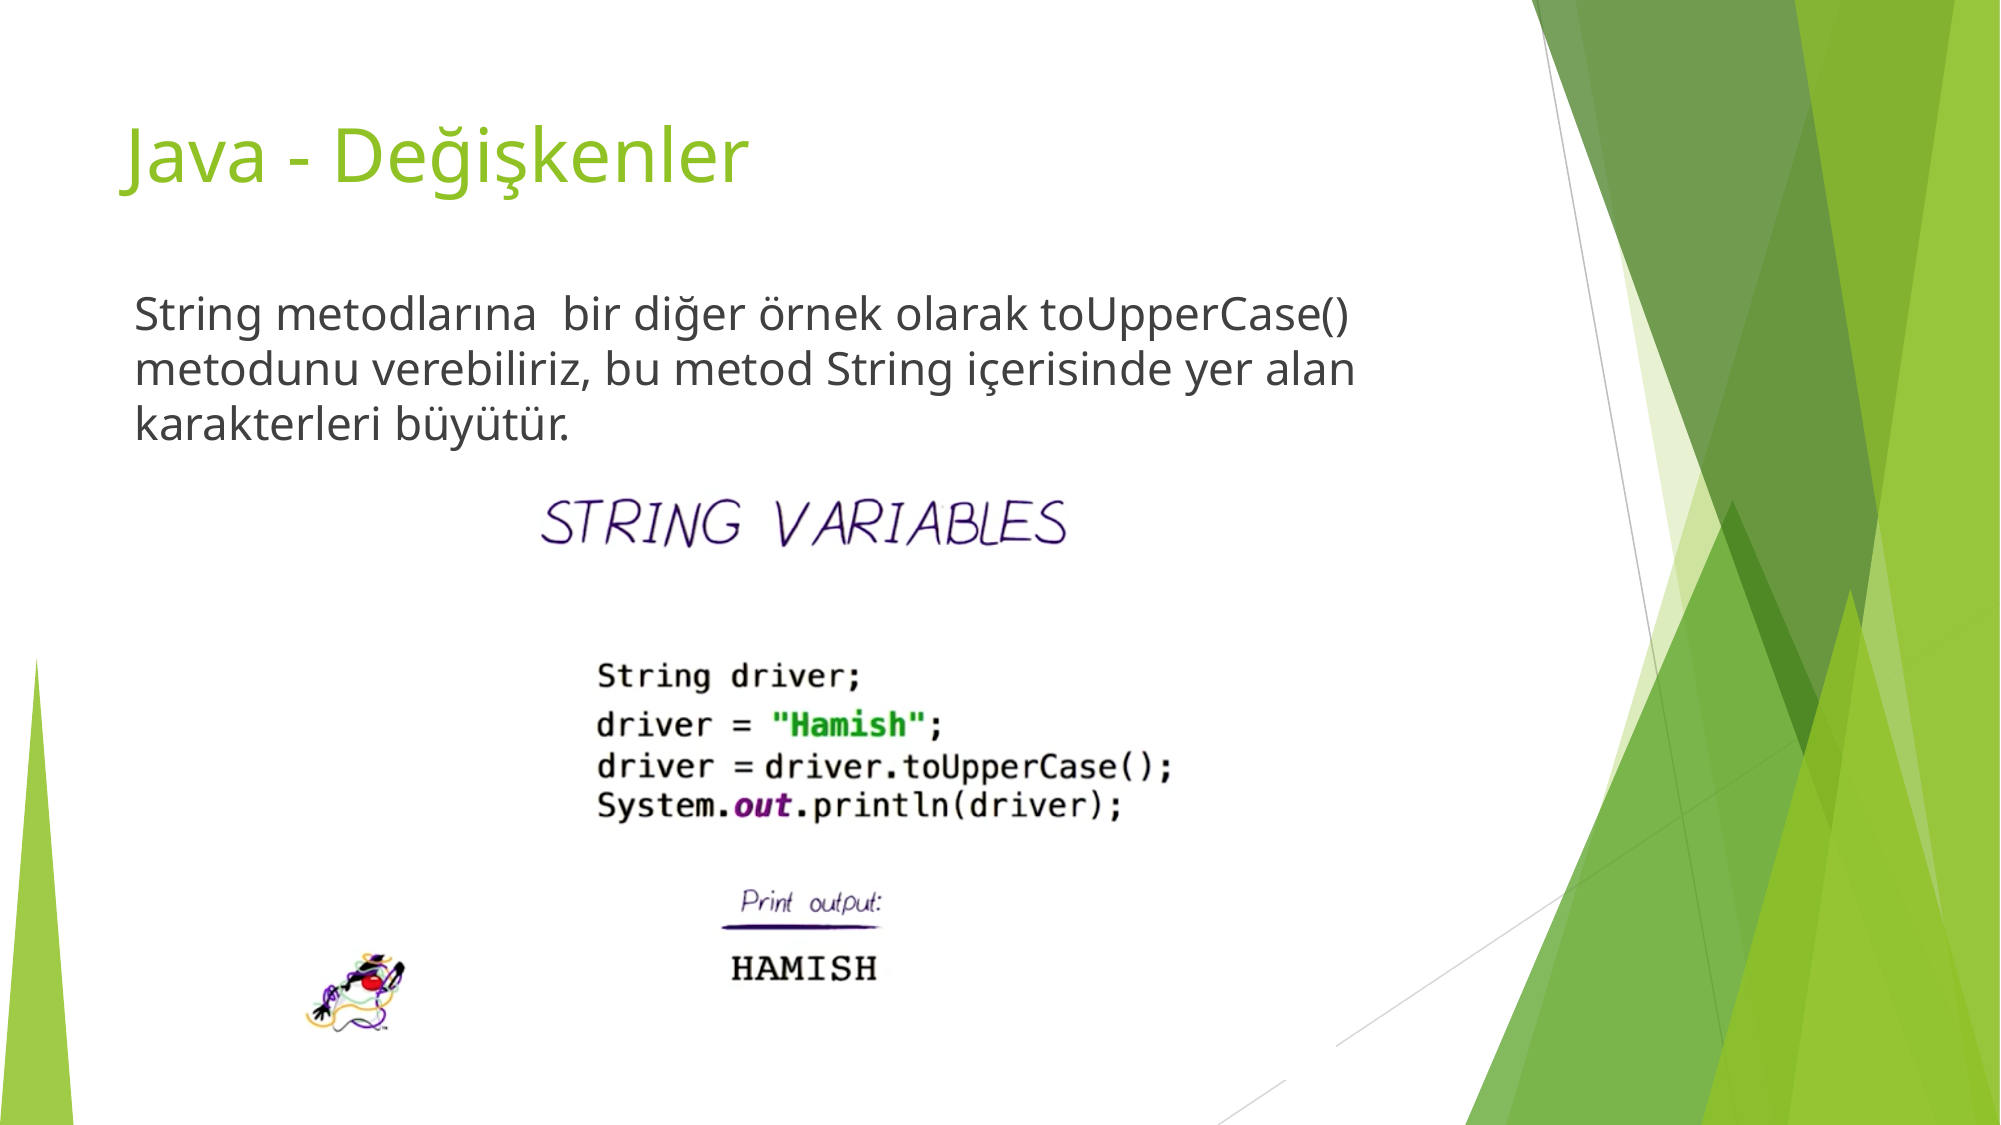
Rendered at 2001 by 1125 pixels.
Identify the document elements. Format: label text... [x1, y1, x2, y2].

picture [262, 479, 1336, 1081]
list String metodlarına bir diğer örnek olarak toUpperCase() metodunu verebiliriz, bu metod String içerisinde yer alan karakterleri büyütür. [120, 277, 1531, 436]
title Java - Değişkenler [111, 99, 1522, 317]
